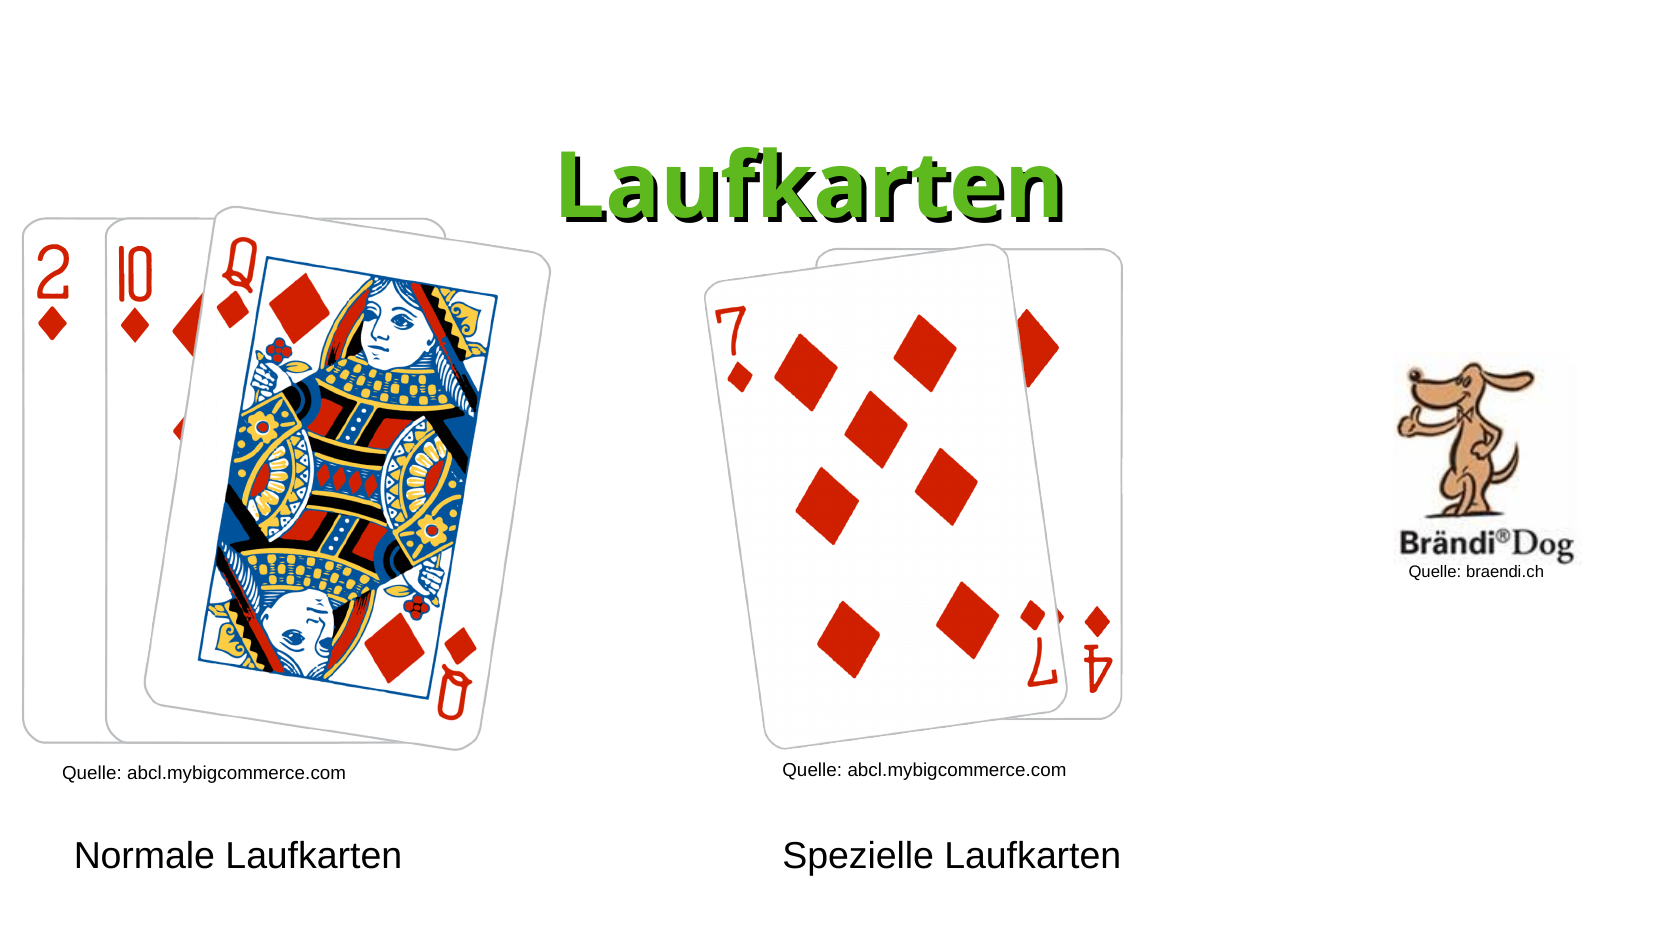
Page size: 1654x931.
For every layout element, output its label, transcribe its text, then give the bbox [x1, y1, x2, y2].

text_box Quelle: abcl.mybigcommerce.com [767, 751, 1134, 788]
text_box Normale Laufkarten [59, 826, 567, 884]
text_box Quelle: braendi.ch [1393, 555, 1607, 589]
text_box Quelle: abcl.mybigcommerce.com [47, 755, 473, 792]
picture [1294, 352, 1654, 578]
text_box Spezielle Laufkarten [767, 826, 1252, 884]
title Laufkarten [59, 104, 1559, 260]
picture [701, 240, 1125, 752]
picture [20, 201, 556, 756]
